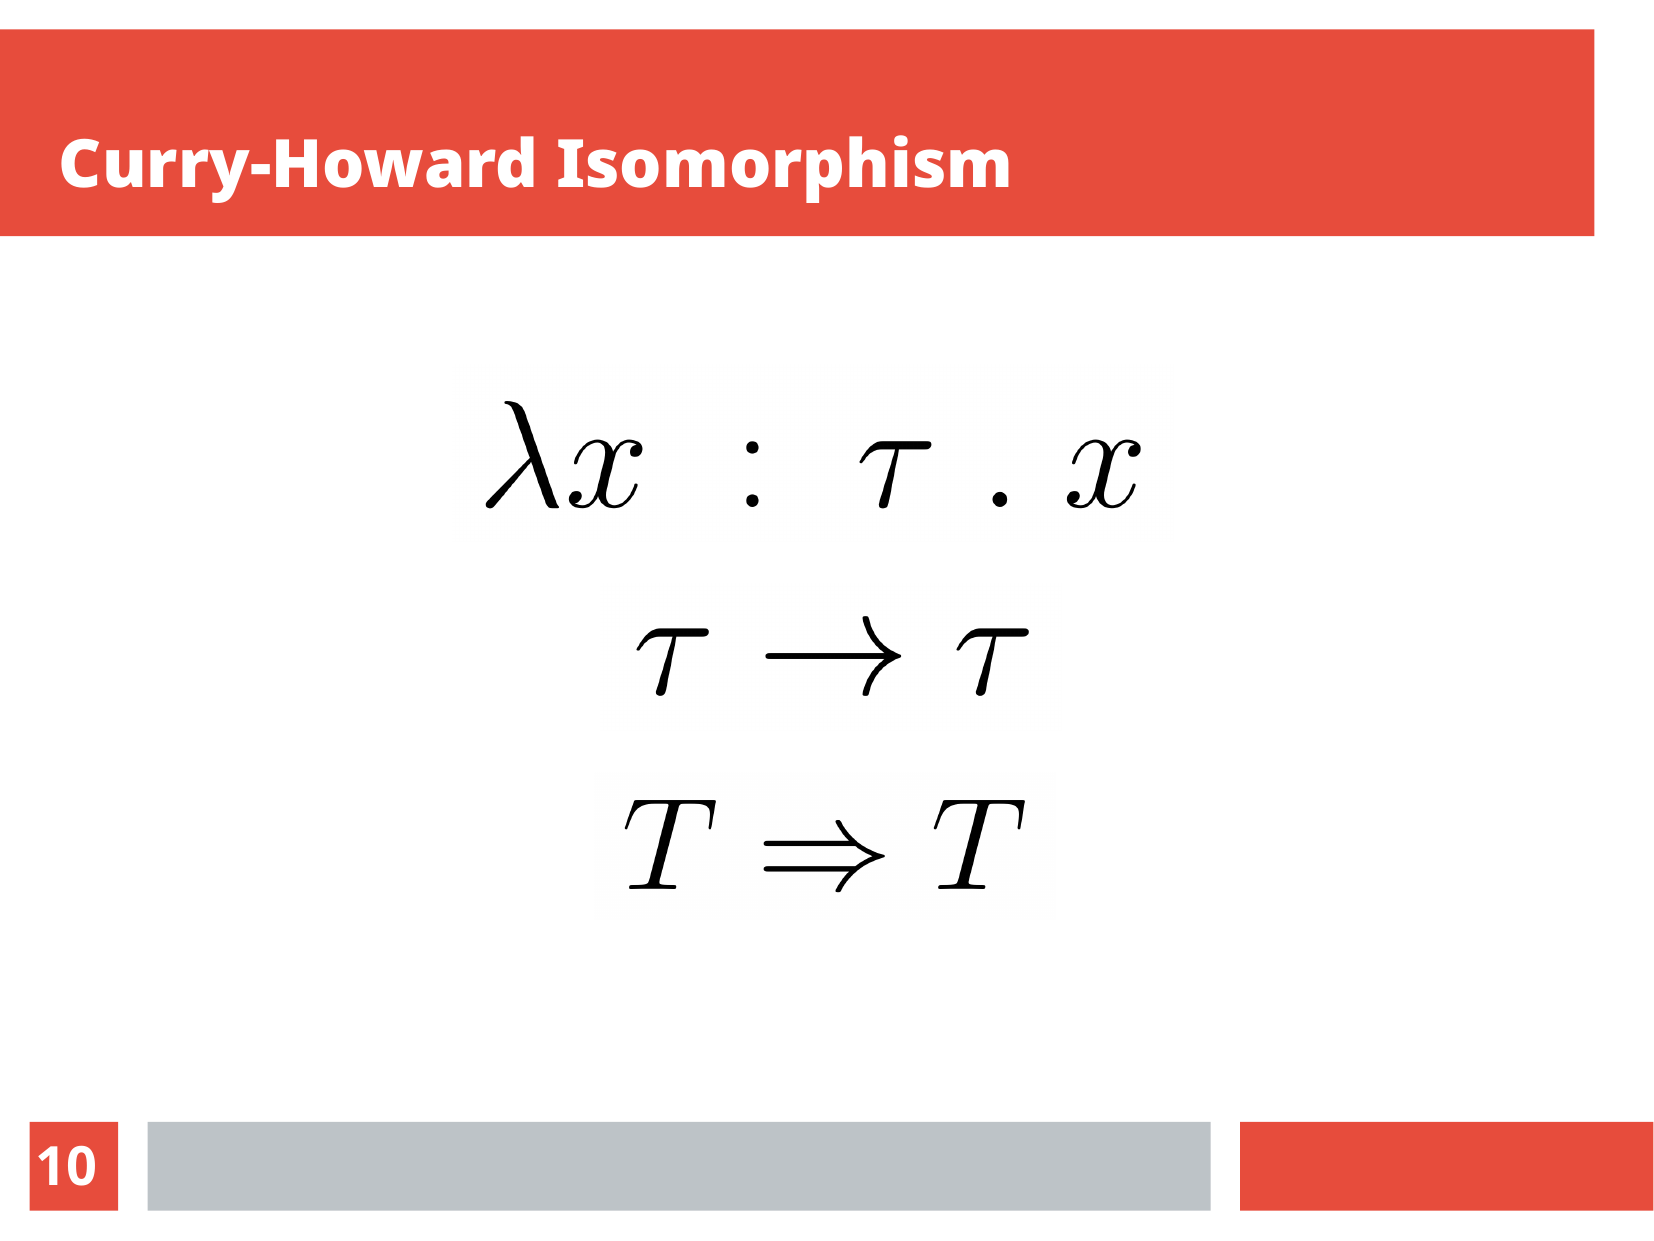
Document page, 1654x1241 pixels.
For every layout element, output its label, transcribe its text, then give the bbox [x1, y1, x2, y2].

picture [452, 364, 1174, 542]
picture [600, 583, 1062, 731]
picture [594, 772, 1056, 920]
title Curry-Howard Isomorphism [59, 58, 1595, 207]
text_box 10 [20, 1119, 254, 1210]
